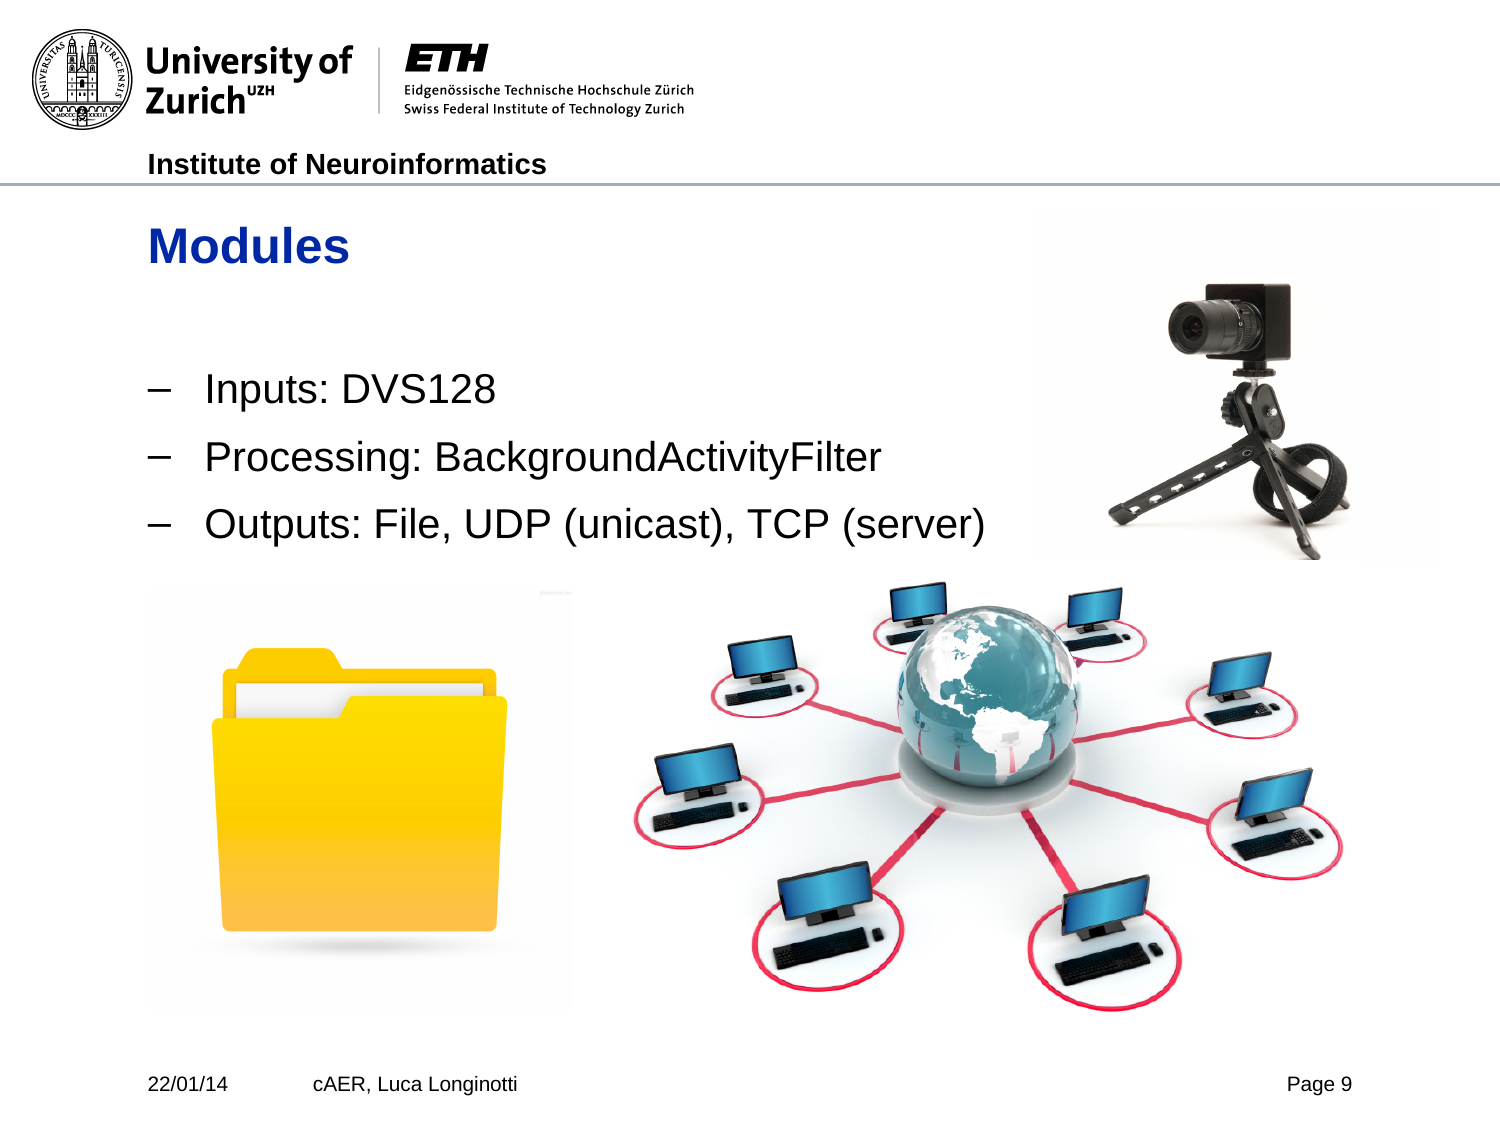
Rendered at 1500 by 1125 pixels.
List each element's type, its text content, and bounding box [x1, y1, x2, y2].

picture [26, 23, 704, 136]
picture [623, 206, 1435, 1039]
title Modules [147, 208, 1033, 335]
picture [147, 590, 572, 1010]
list Inputs: DVS128 Processing: BackgroundActivityFilter Outputs: File, UDP (unicast), TCP (server) [147, 361, 1033, 1015]
